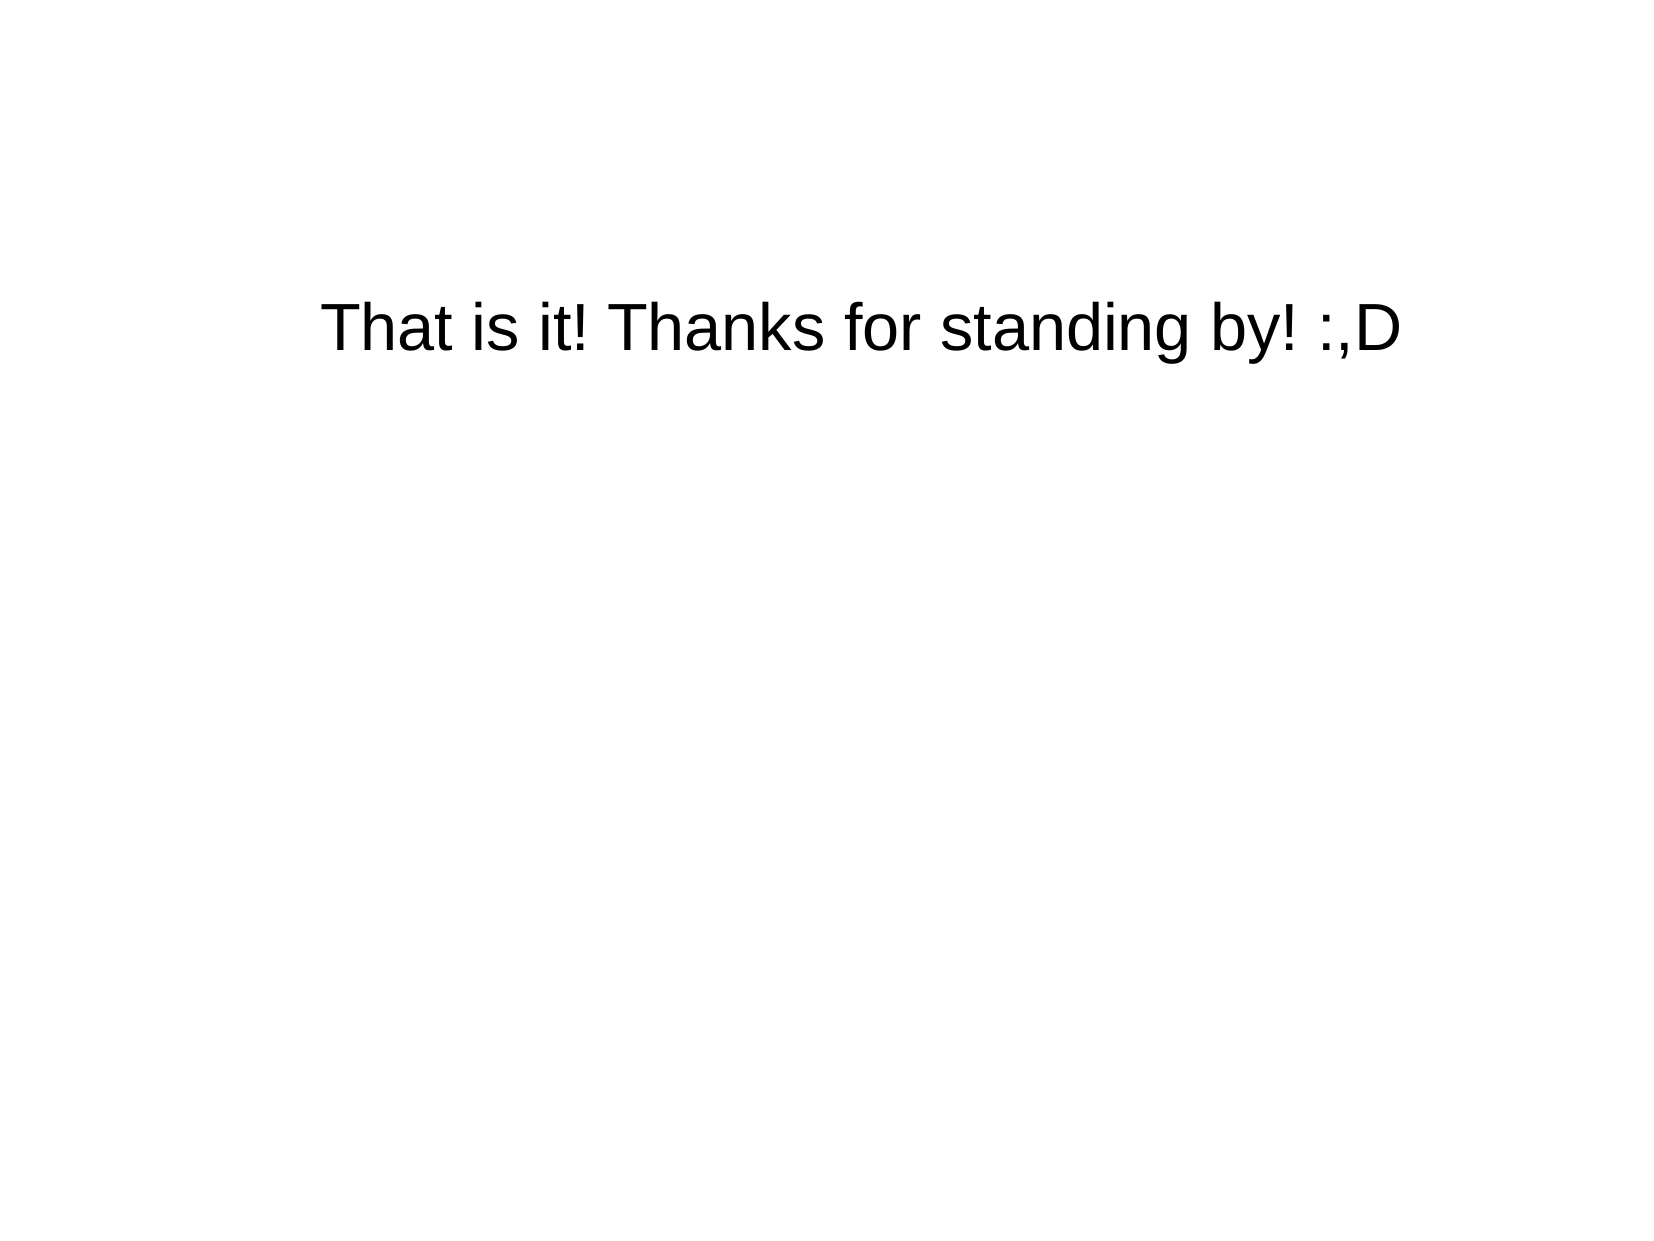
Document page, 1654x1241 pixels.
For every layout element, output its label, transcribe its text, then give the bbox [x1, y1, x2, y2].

list That is it! Thanks for standing by! :,D [82, 290, 1571, 1010]
